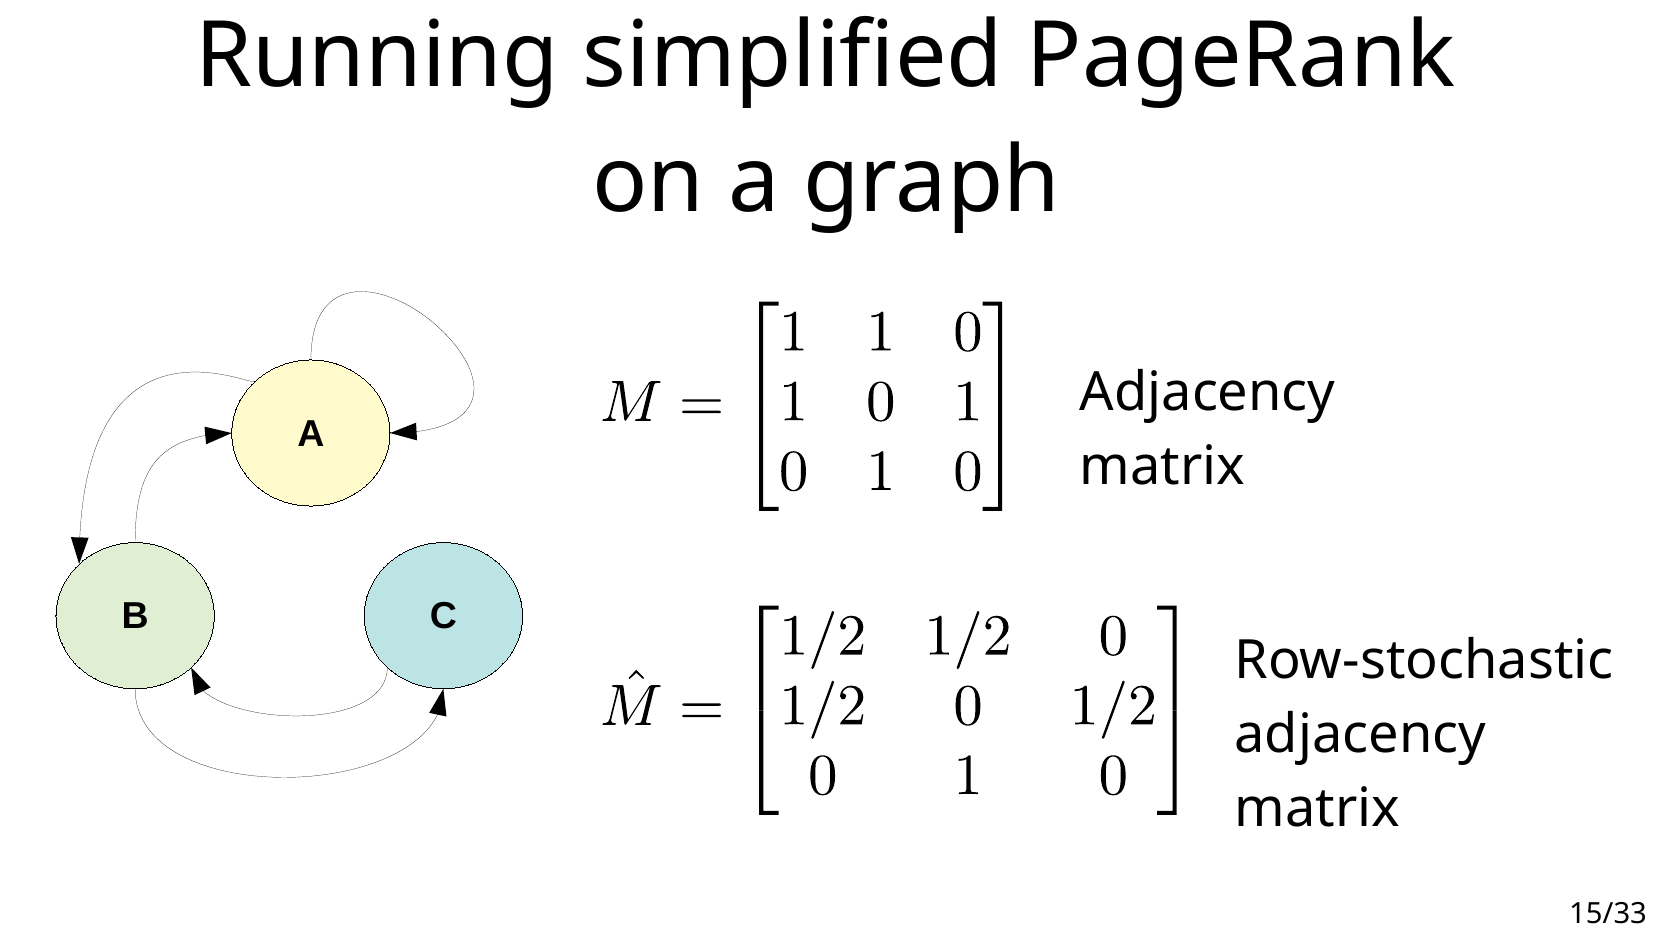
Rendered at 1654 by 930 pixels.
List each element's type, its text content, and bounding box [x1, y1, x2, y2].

text_box C [364, 542, 523, 689]
text_box A [231, 359, 390, 507]
text_box [600, 605, 1196, 816]
title Running simplified PageRank on a graph [82, 0, 1571, 243]
text_box Adjacency matrix [1065, 344, 1396, 482]
text_box [600, 301, 1022, 511]
text_box Row-stochastic adjacency matrix [1219, 612, 1636, 811]
text_box B [55, 542, 215, 689]
